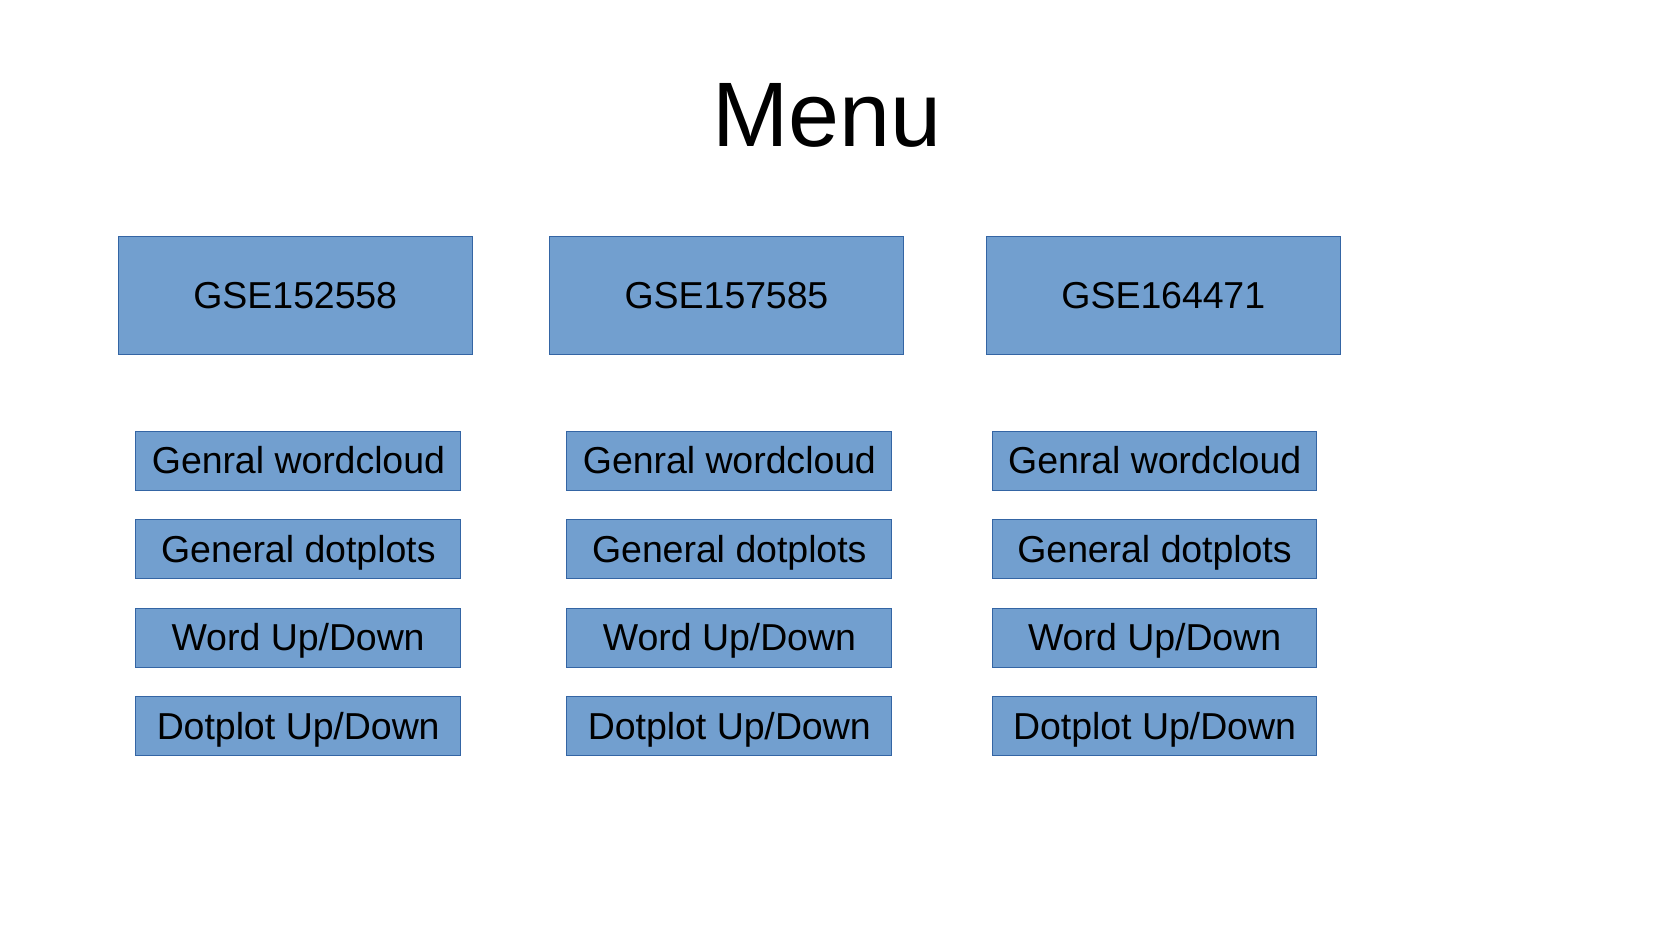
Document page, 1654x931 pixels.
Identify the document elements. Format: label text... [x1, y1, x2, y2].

text_box Dotplot Up/Down [135, 696, 461, 756]
text_box General dotplots [566, 519, 892, 579]
text_box Genral wordcloud [992, 431, 1317, 491]
text_box Word Up/Down [992, 608, 1317, 668]
text_box General dotplots [135, 519, 461, 579]
text_box Dotplot Up/Down [566, 696, 892, 756]
text_box GSE152558 [118, 236, 473, 355]
text_box Genral wordcloud [566, 431, 892, 491]
text_box Word Up/Down [135, 608, 461, 668]
text_box Dotplot Up/Down [992, 696, 1317, 756]
text_box GSE157585 [549, 236, 904, 355]
text_box General dotplots [992, 519, 1317, 579]
text_box Word Up/Down [566, 608, 892, 668]
text_box GSE164471 [986, 236, 1341, 355]
text_box Genral wordcloud [135, 431, 461, 491]
title Menu [82, 37, 1571, 193]
